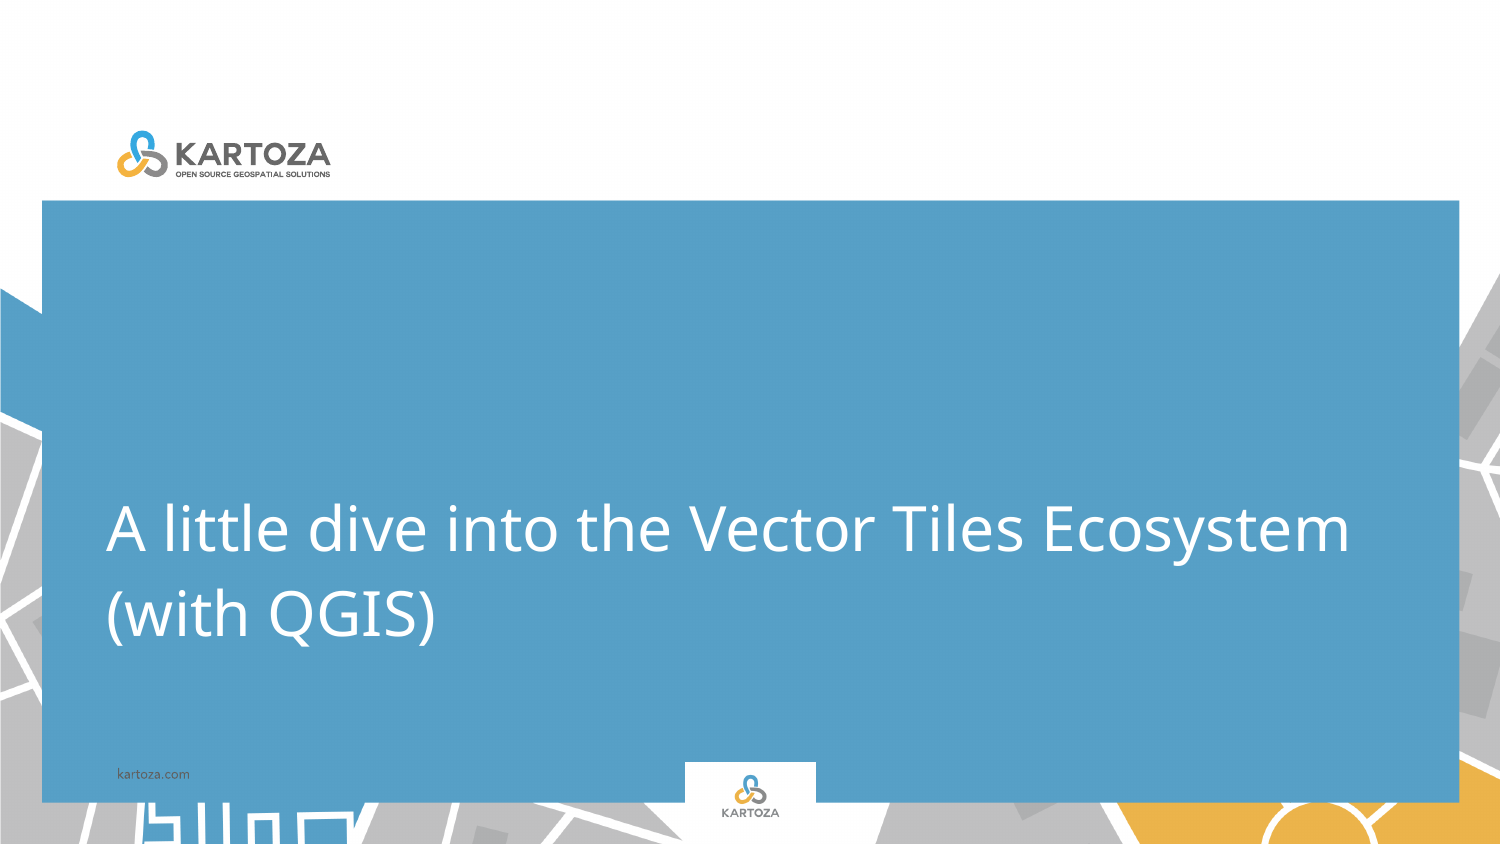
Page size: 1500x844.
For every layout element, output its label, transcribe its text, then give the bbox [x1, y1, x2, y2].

picture [0, 0, 1500, 844]
title A little dive into the Vector Tiles Ecosystem (with QGIS) [106, 425, 1392, 715]
